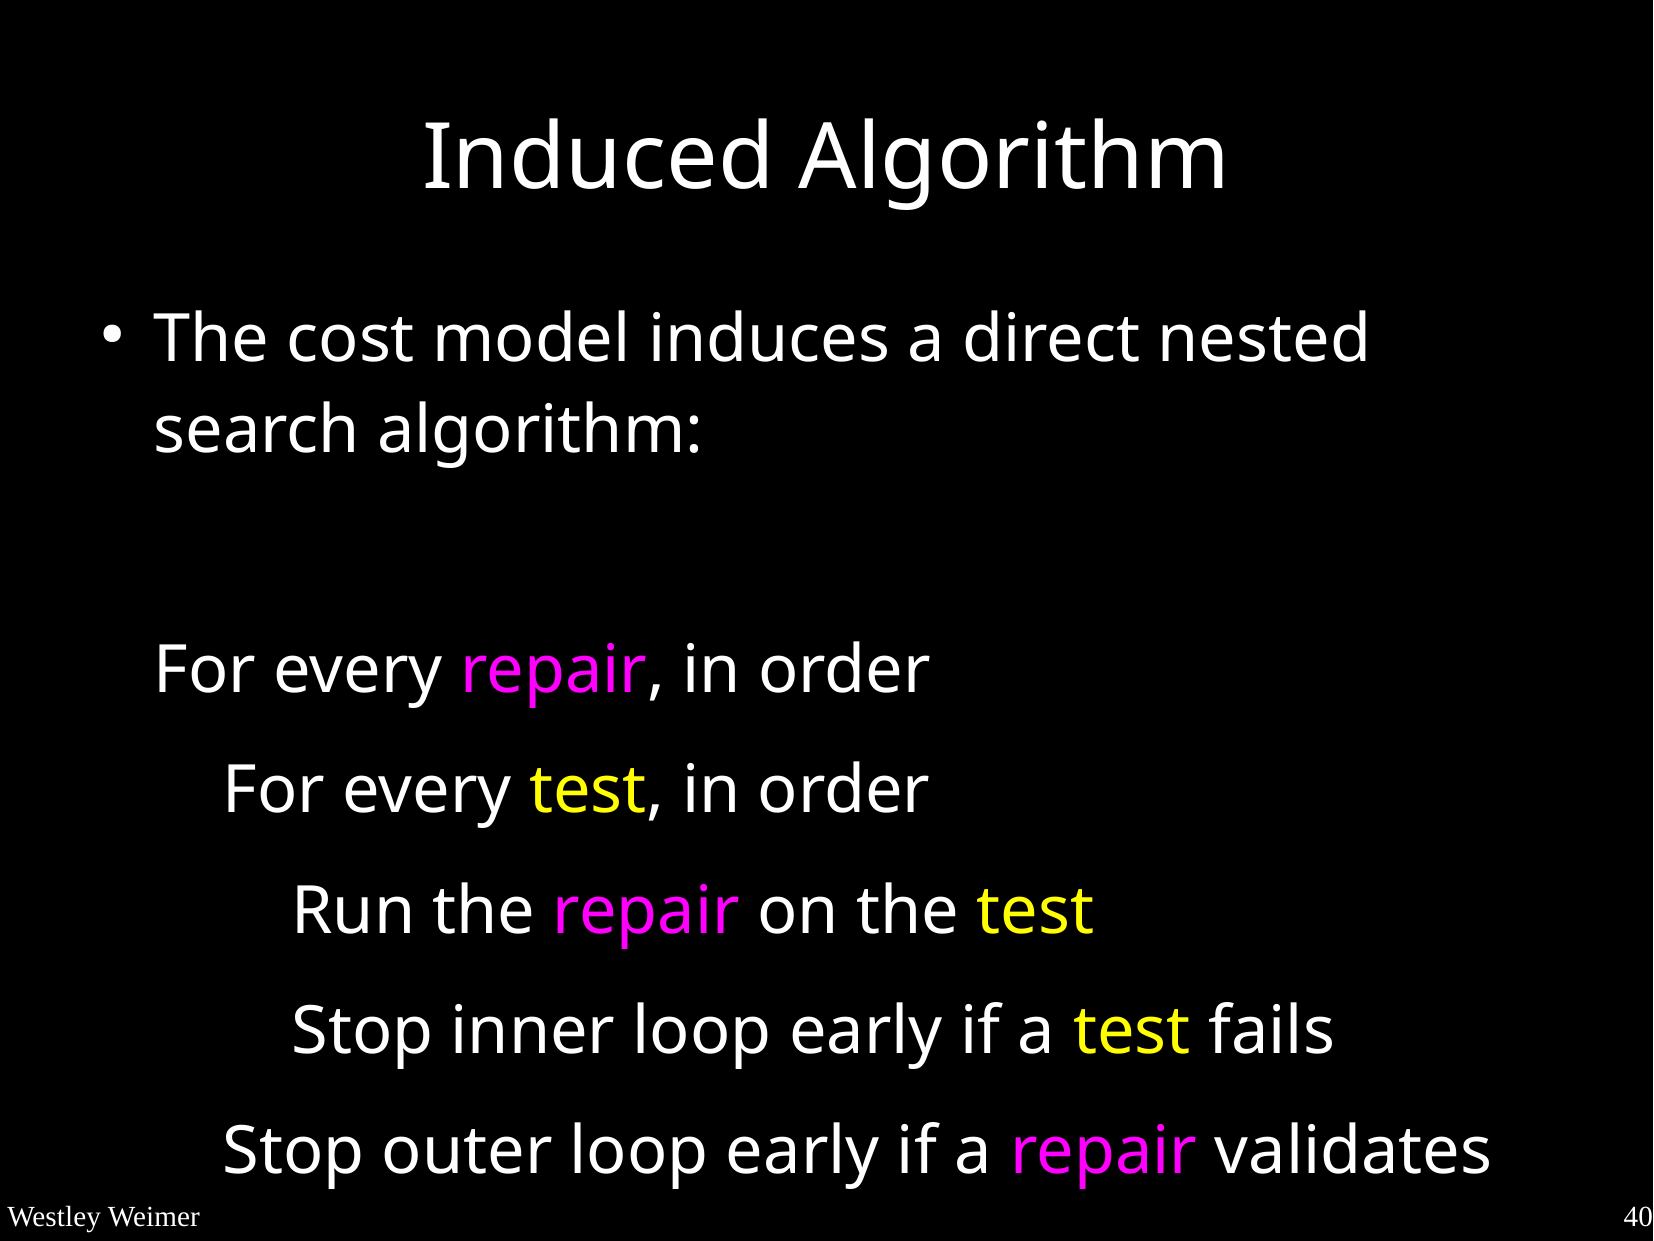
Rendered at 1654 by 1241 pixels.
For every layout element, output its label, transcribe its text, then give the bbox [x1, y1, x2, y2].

title Induced Algorithm [82, 49, 1571, 257]
list The cost model induces a direct nested search algorithm: For every repair, in order For every test, in order Run the repair on the test Stop inner loop early if a test fails Stop outer loop early if a repair validates [82, 290, 1571, 1109]
